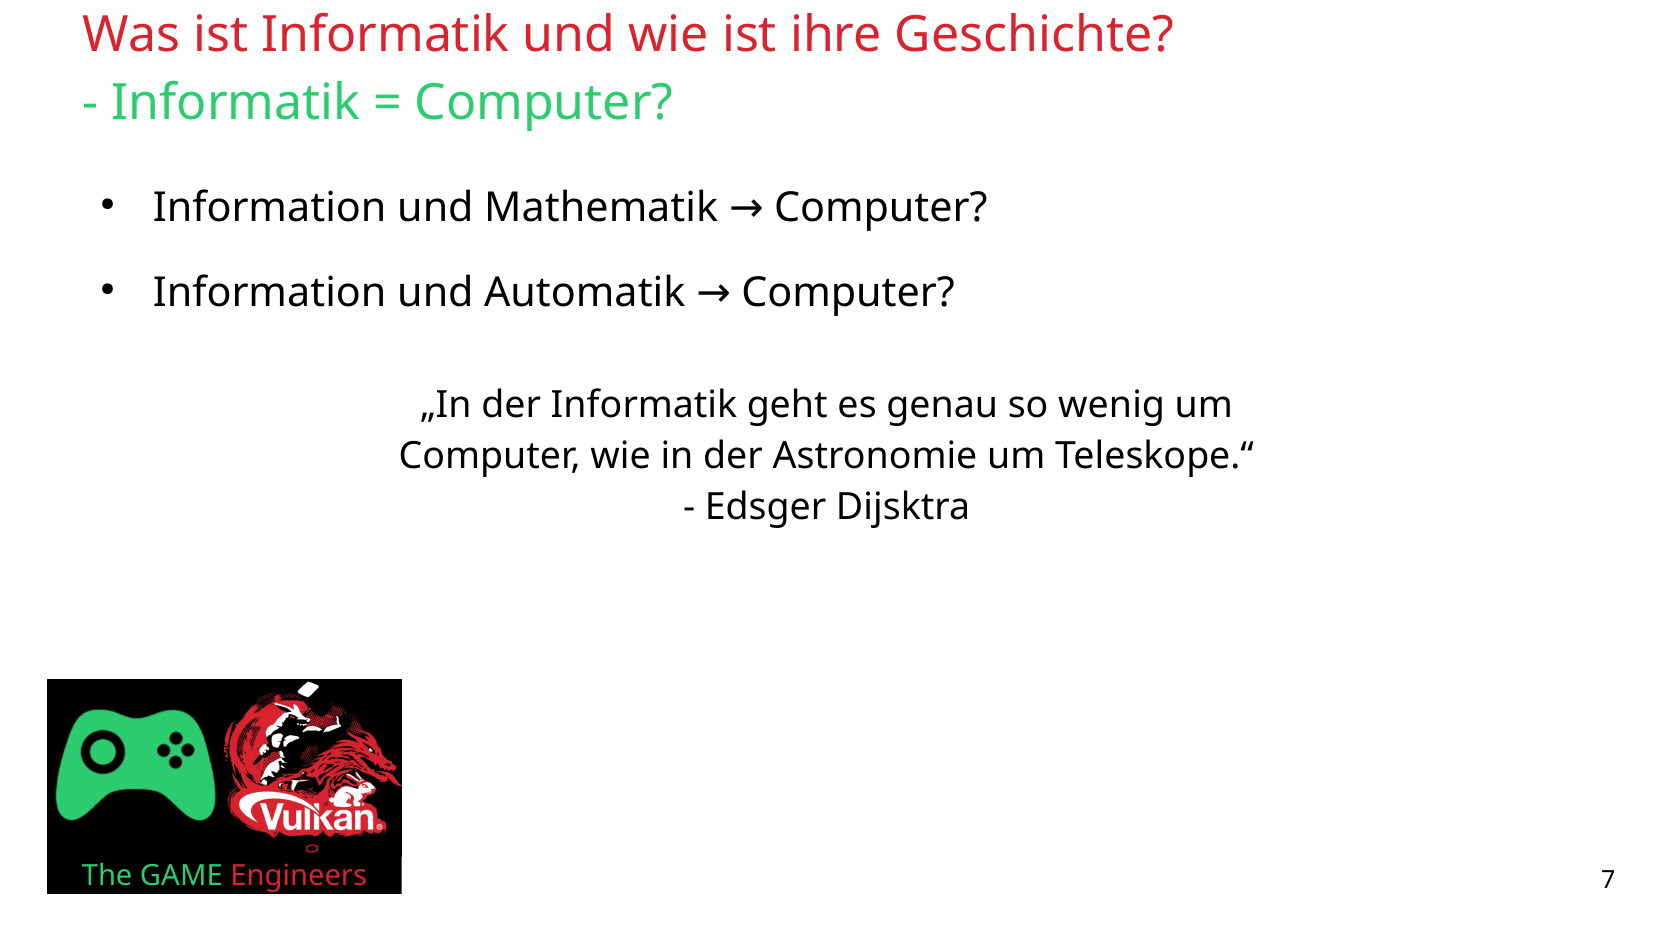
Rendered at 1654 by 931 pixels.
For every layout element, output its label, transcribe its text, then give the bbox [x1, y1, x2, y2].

picture [47, 679, 402, 857]
list „In der Informatik geht es genau so wenig um Computer, wie in der Astronomie um Teleskope.“ - Edsger Dijsktra [342, 377, 1312, 532]
list Information und Mathematik → Computer? Information und Automatik → Computer? [82, 177, 1571, 319]
title Was ist Informatik und wie ist ihre Geschichte? - Informatik = Computer? [82, 7, 1571, 125]
